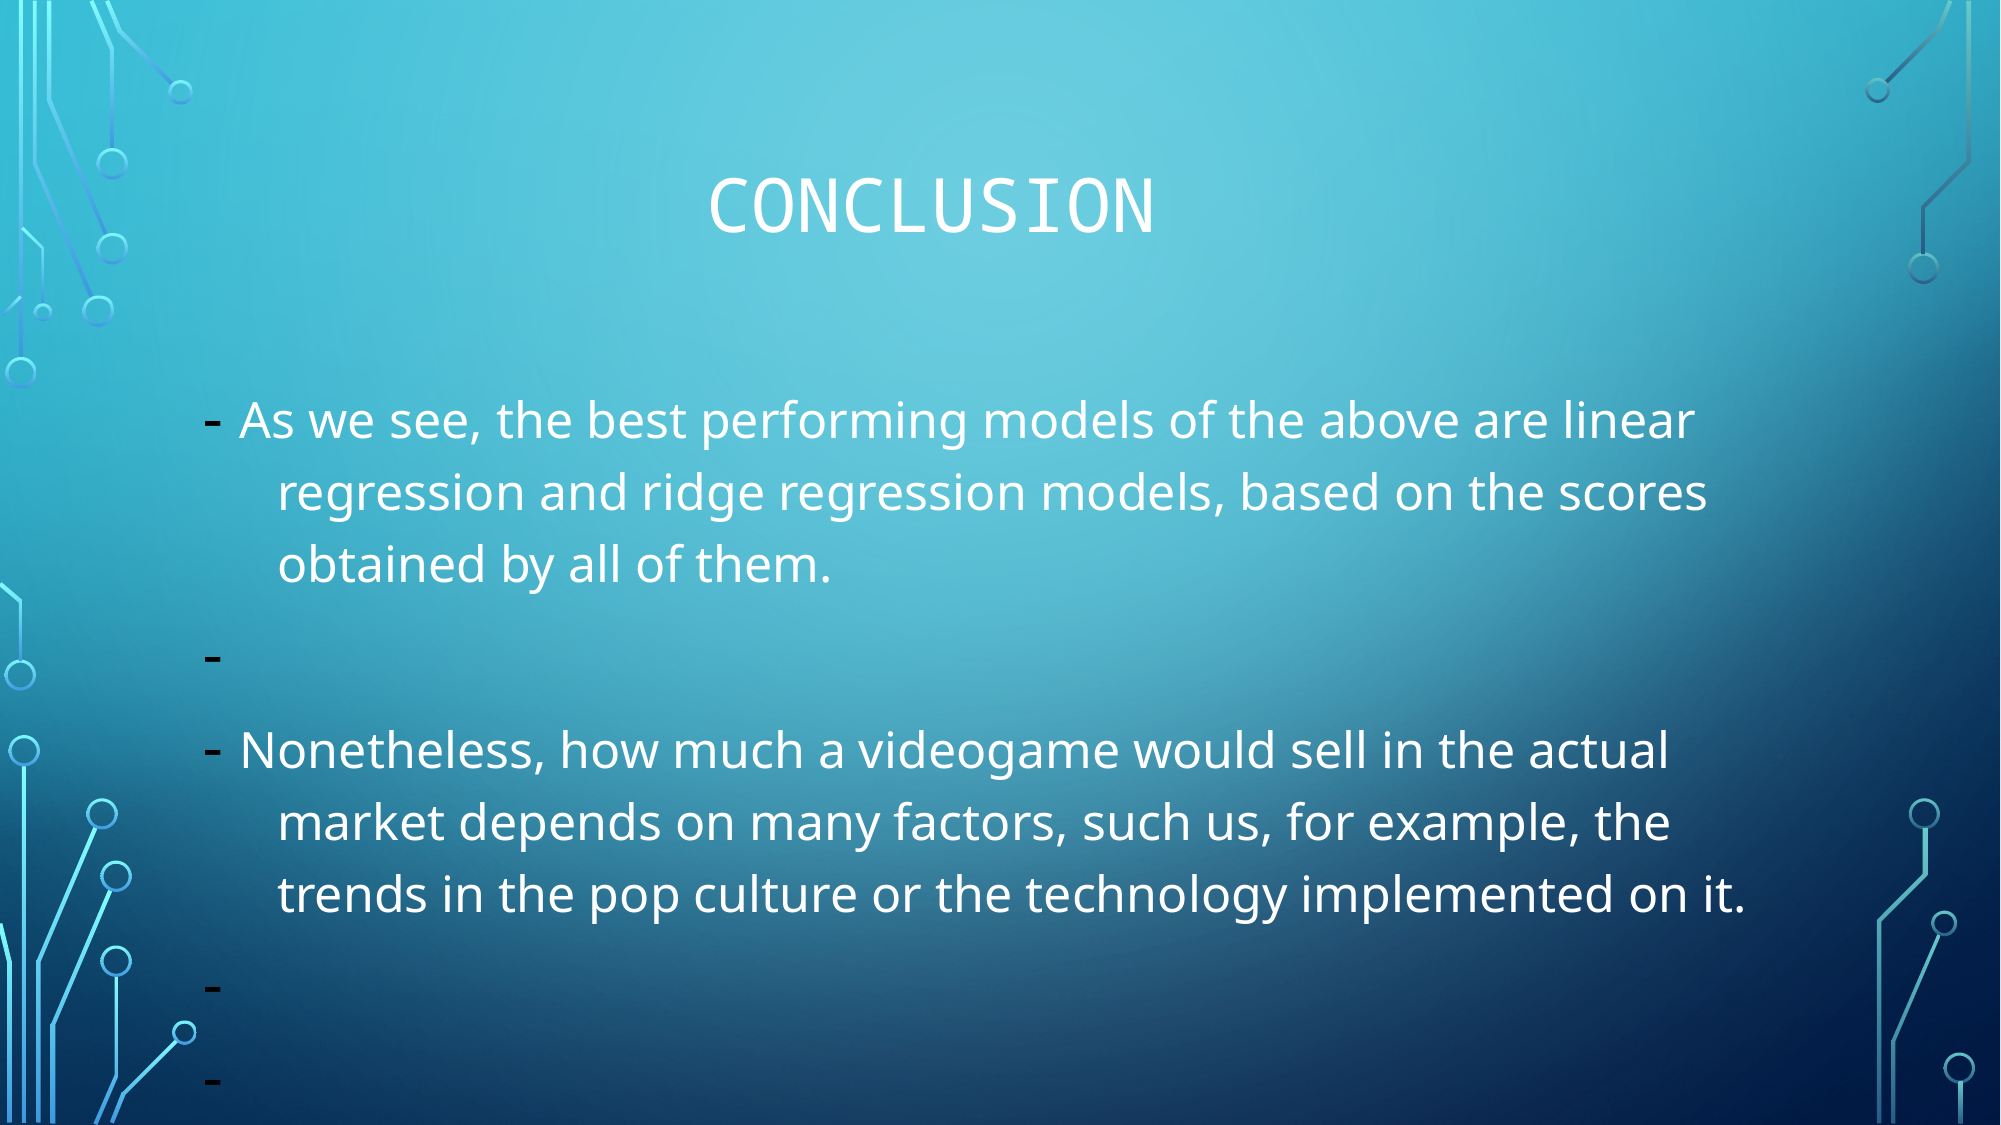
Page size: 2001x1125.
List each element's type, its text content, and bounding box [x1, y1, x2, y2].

list As we see, the best performing models of the above are linear regression and ridge regression models, based on the scores obtained by all of them. Nonetheless, how much a videogame would sell in the actual market depends on many factors, such us, for example, the trends in the pop culture or the technology implemented on it. [187, 369, 1813, 951]
title CONCLUSION [691, 108, 1309, 308]
